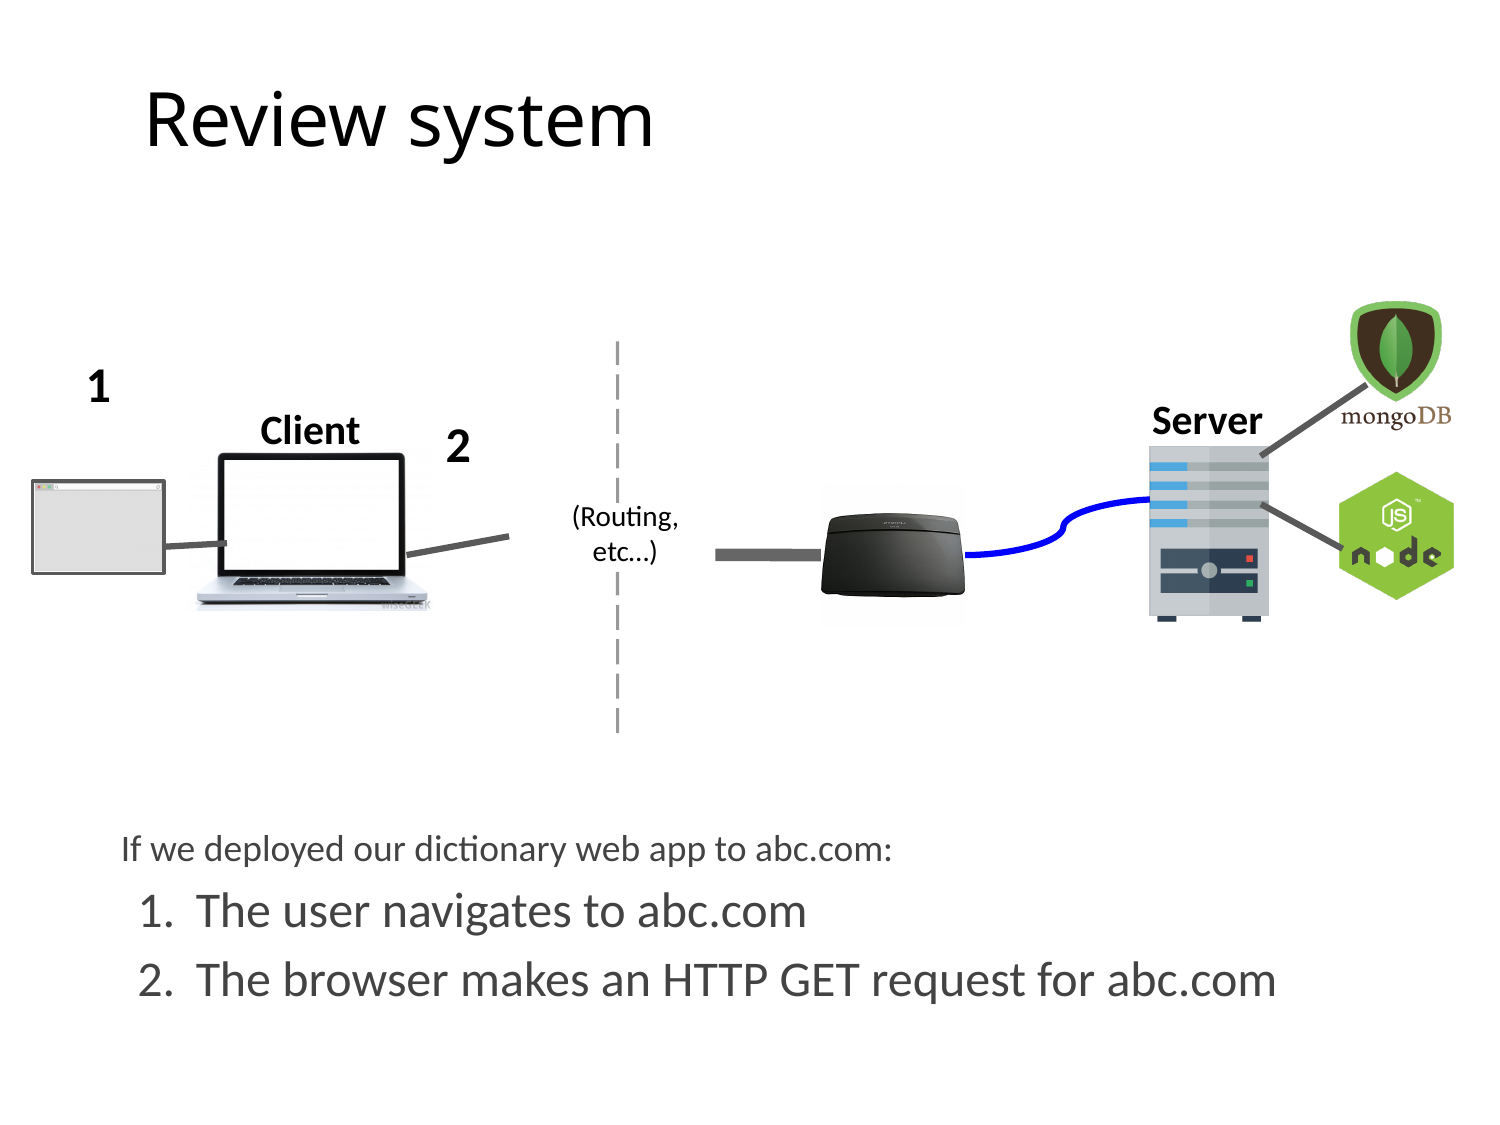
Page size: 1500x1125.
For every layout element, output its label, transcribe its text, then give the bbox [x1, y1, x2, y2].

picture [1114, 475, 1302, 630]
text_box Server [1085, 361, 1331, 475]
text_box (Routing, etc…) [509, 456, 727, 618]
picture [34, 482, 163, 572]
title Review system [128, 56, 1372, 183]
picture [821, 483, 965, 627]
text_box 2 [417, 402, 500, 484]
text_box 1 [57, 341, 140, 424]
picture [1330, 470, 1462, 602]
text_box Client [188, 371, 434, 449]
picture [1324, 282, 1468, 450]
list If we deployed our dictionary web app to abc.com: The user navigates to abc.com The browser makes an HTTP GET request for abc.com [105, 802, 1426, 997]
picture [187, 449, 433, 611]
